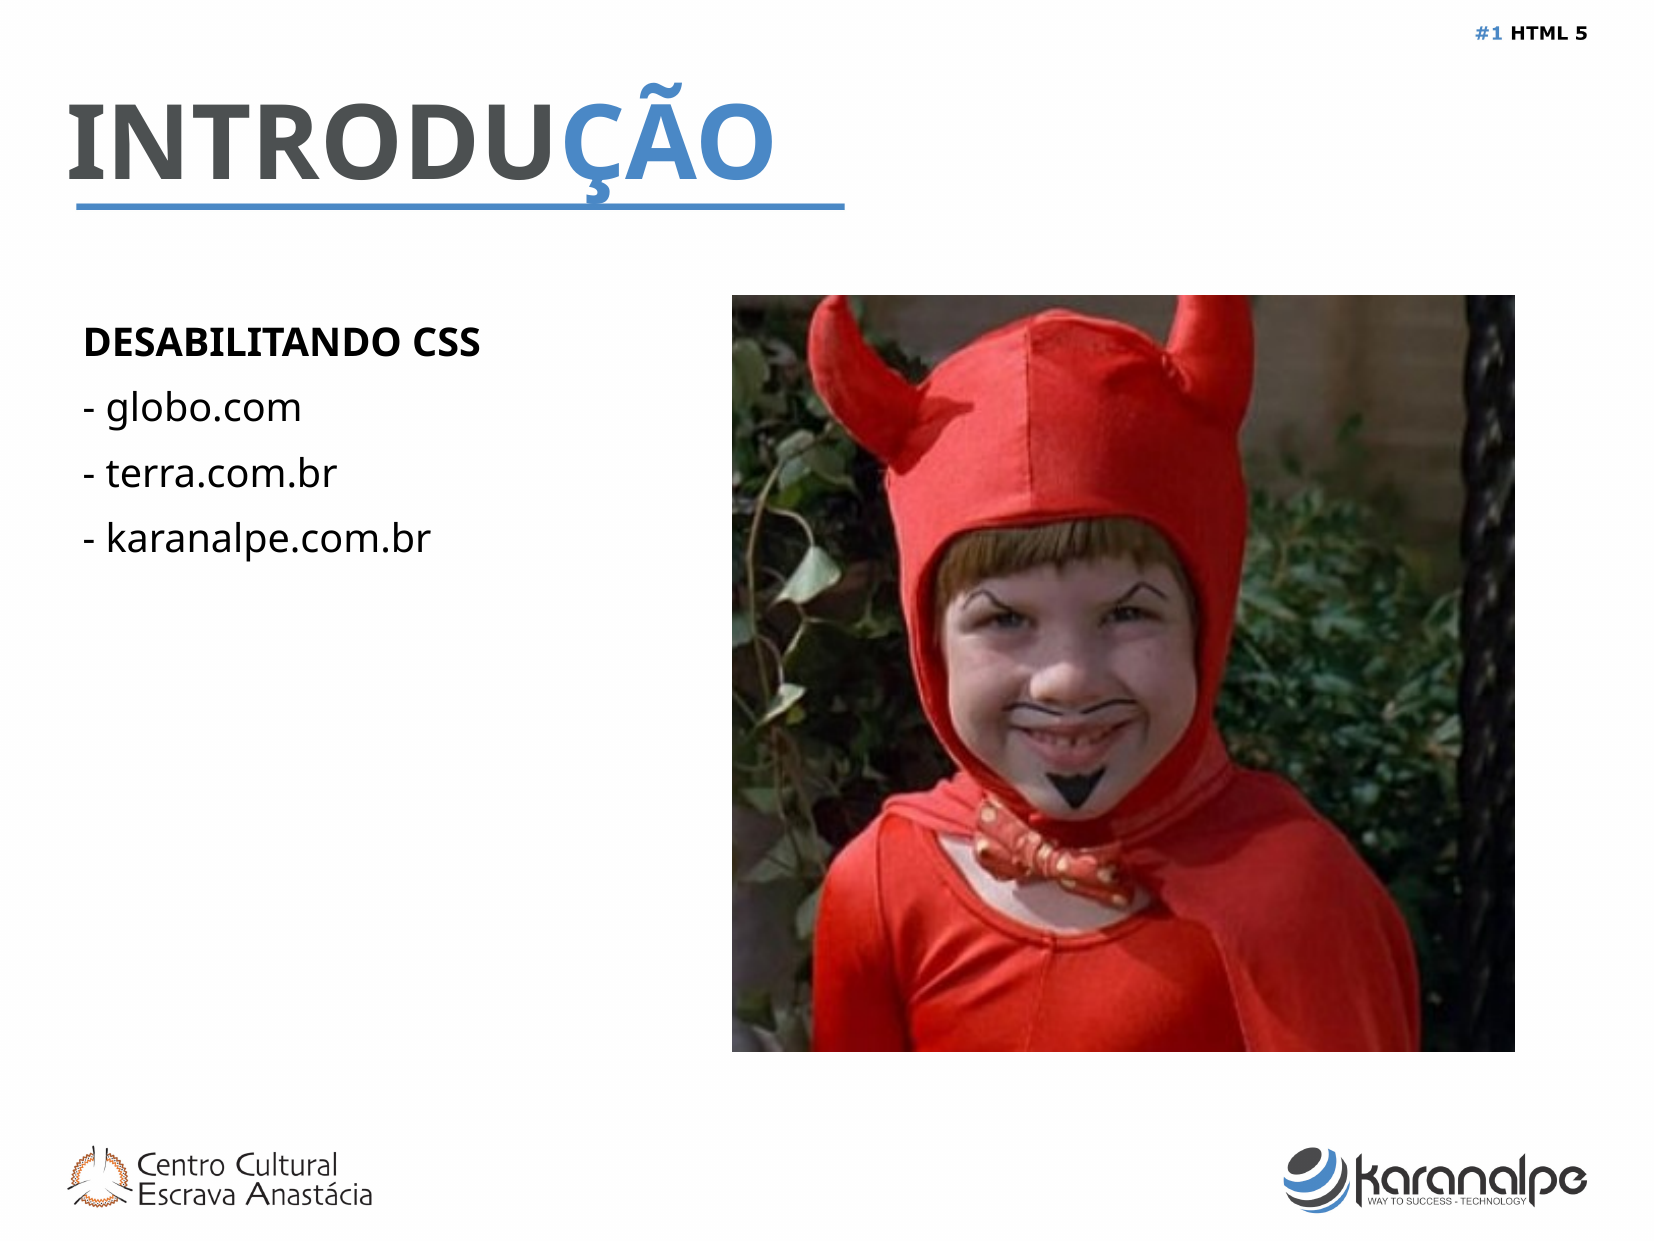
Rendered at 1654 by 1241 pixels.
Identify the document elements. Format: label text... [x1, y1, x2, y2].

title INTRODUÇÃO [66, 35, 1555, 243]
picture [0, 0, 1654, 1241]
list DESABILITANDO CSS - globo.com - terra.com.br - karanalpe.com.br [82, 313, 768, 1099]
